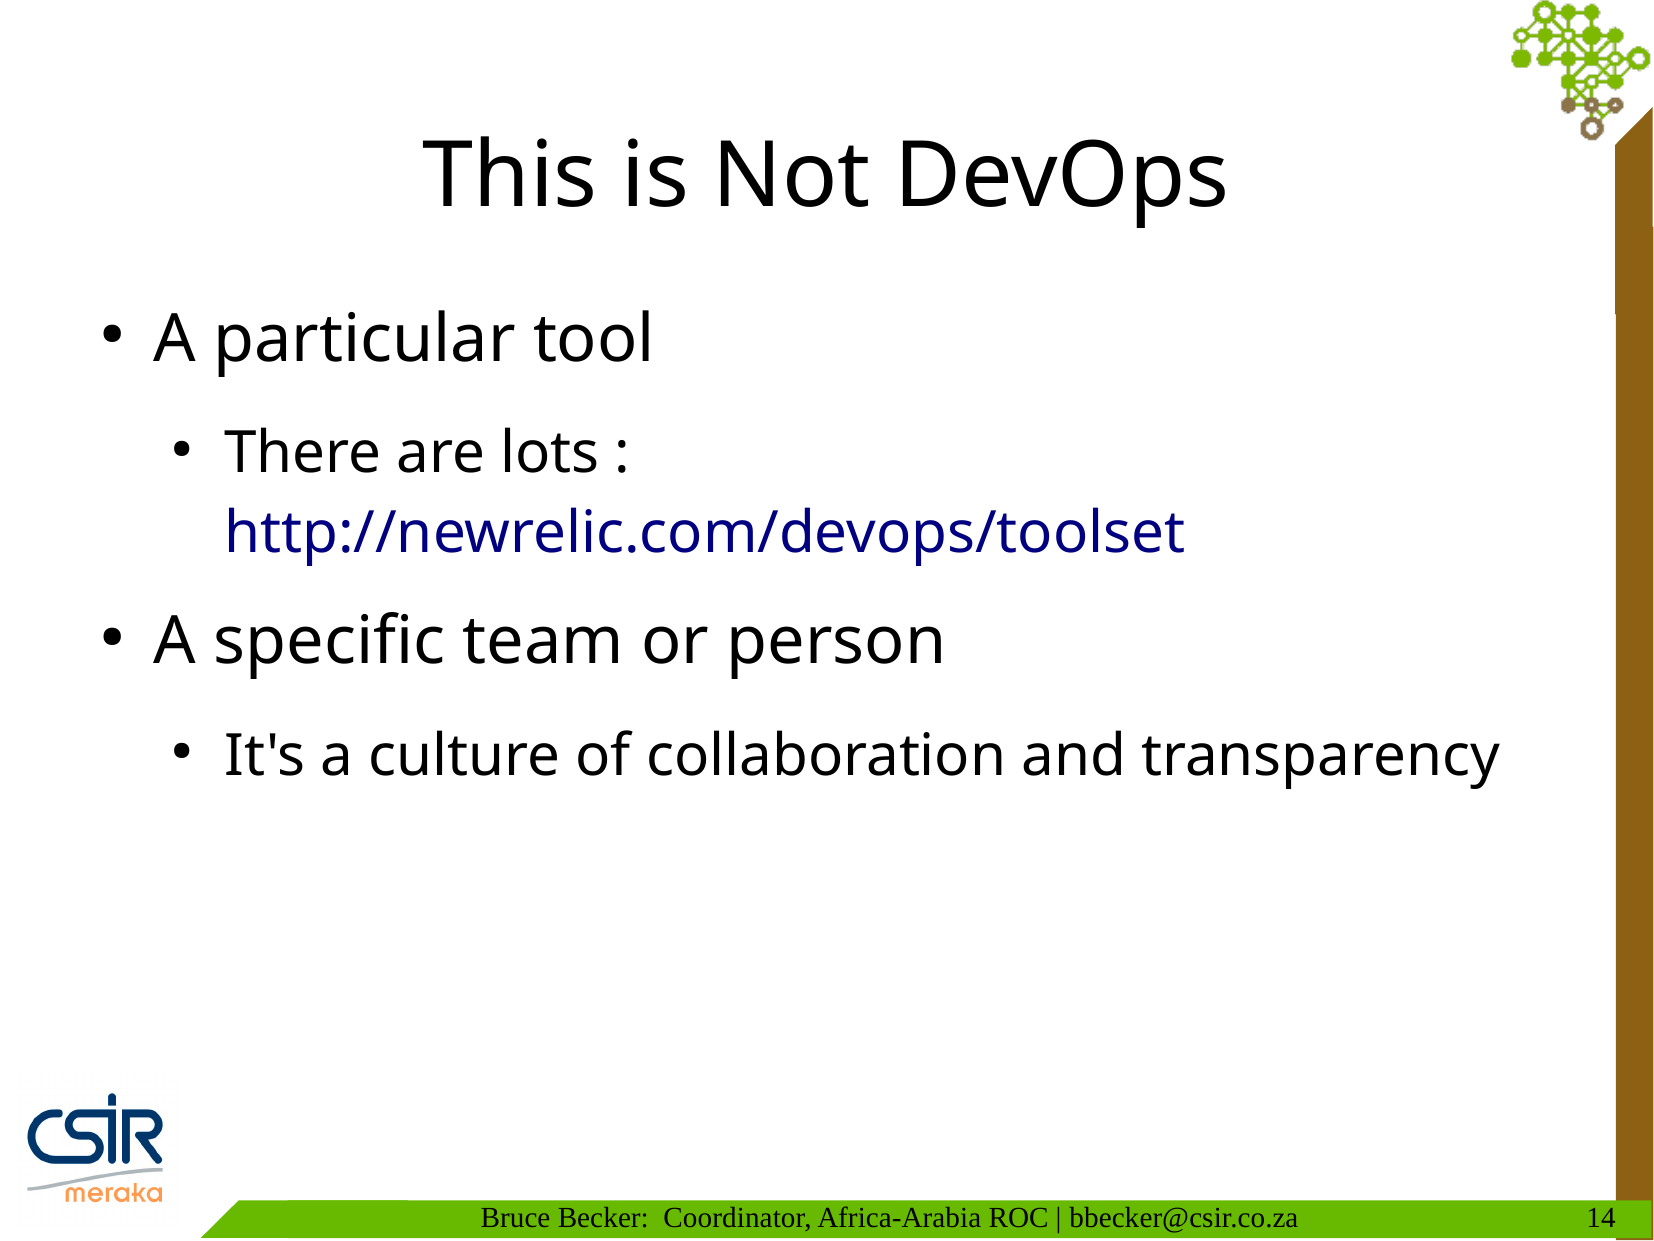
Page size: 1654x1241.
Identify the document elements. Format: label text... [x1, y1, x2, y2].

picture [12, 1074, 178, 1225]
title This is Not DevOps [82, 67, 1571, 275]
list A particular tool There are lots : http://newrelic.com/devops/toolset A specific team or person It's a culture of collaboration and transparency [82, 290, 1571, 1010]
picture [1503, 0, 1654, 144]
